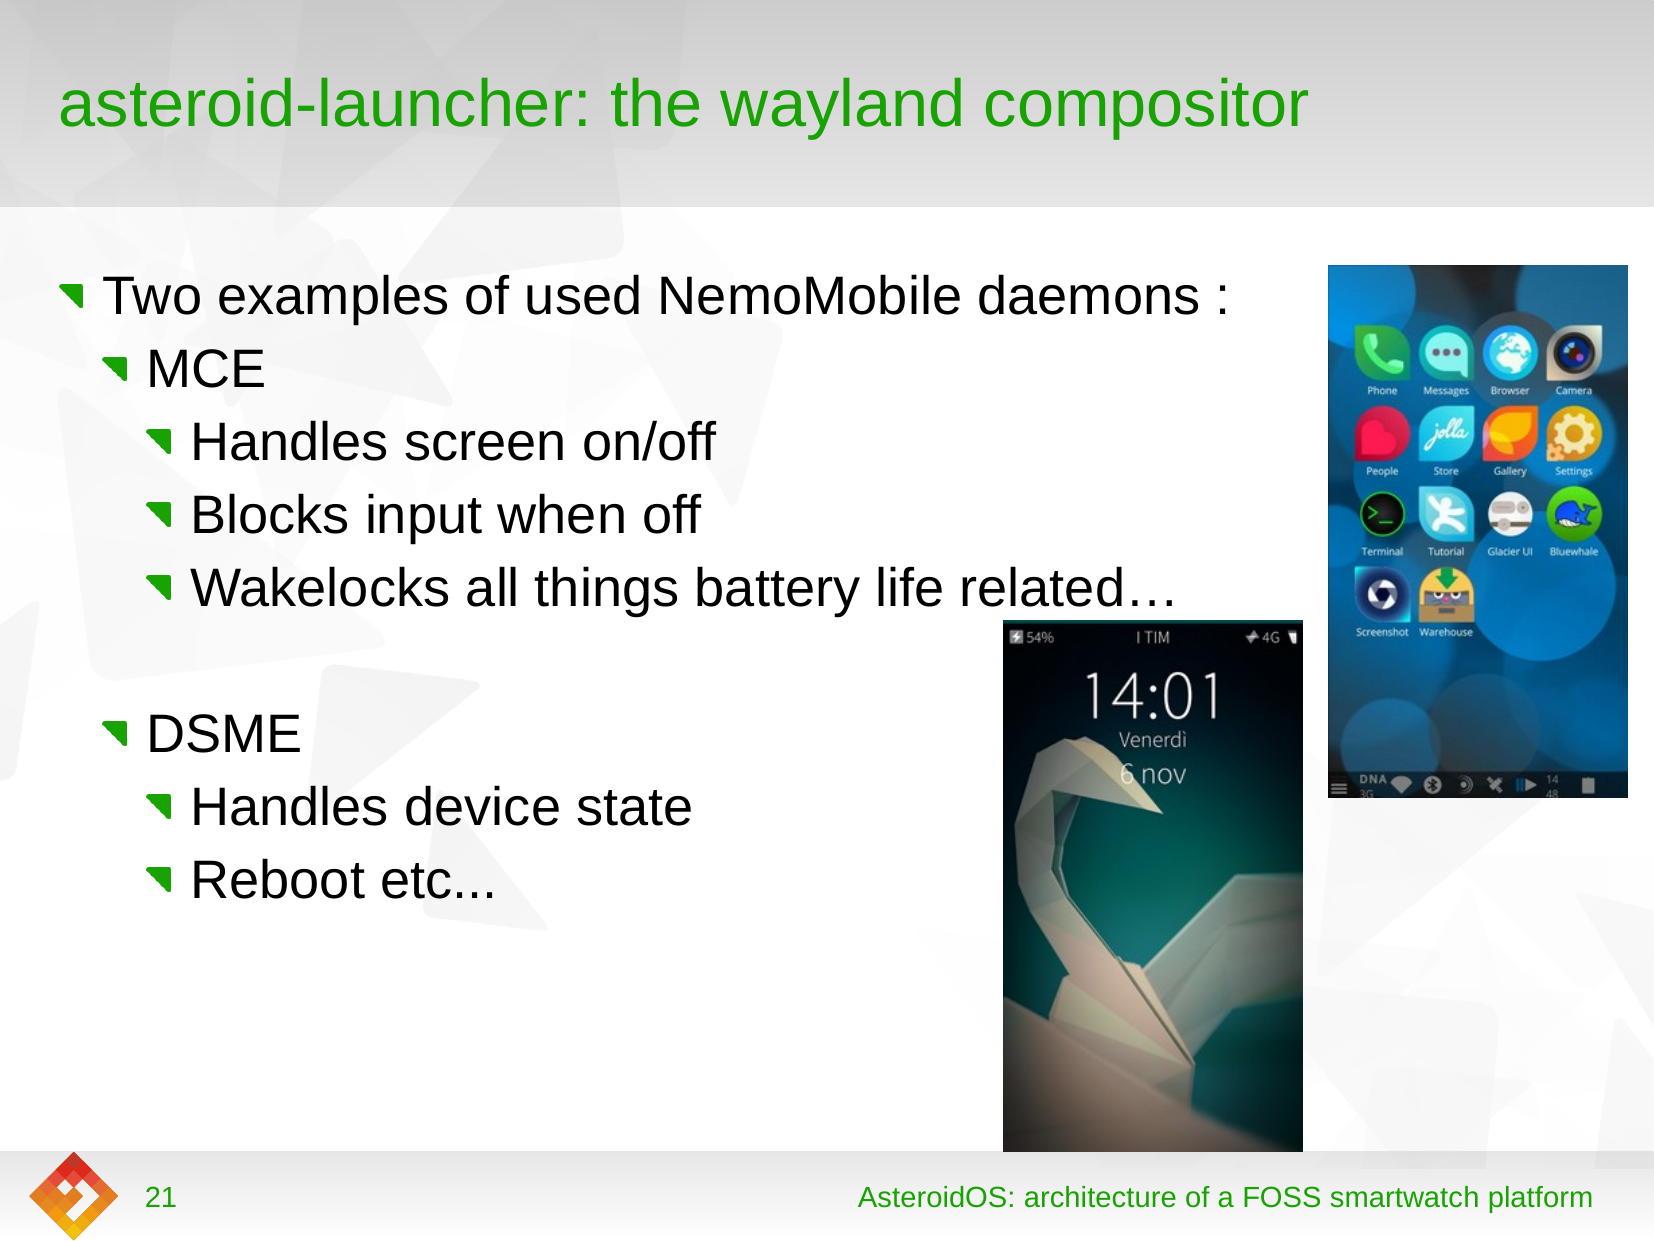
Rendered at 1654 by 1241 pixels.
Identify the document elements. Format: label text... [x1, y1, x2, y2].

picture [0, 0, 783, 931]
title asteroid-launcher: the wayland compositor [59, 29, 1595, 178]
list Two examples of used NemoMobile daemons : MCE Handles screen on/off Blocks input when off Wakelocks all things battery life related… DSME Handles device state Reboot etc... [59, 265, 1595, 1056]
picture [915, 265, 1654, 1169]
